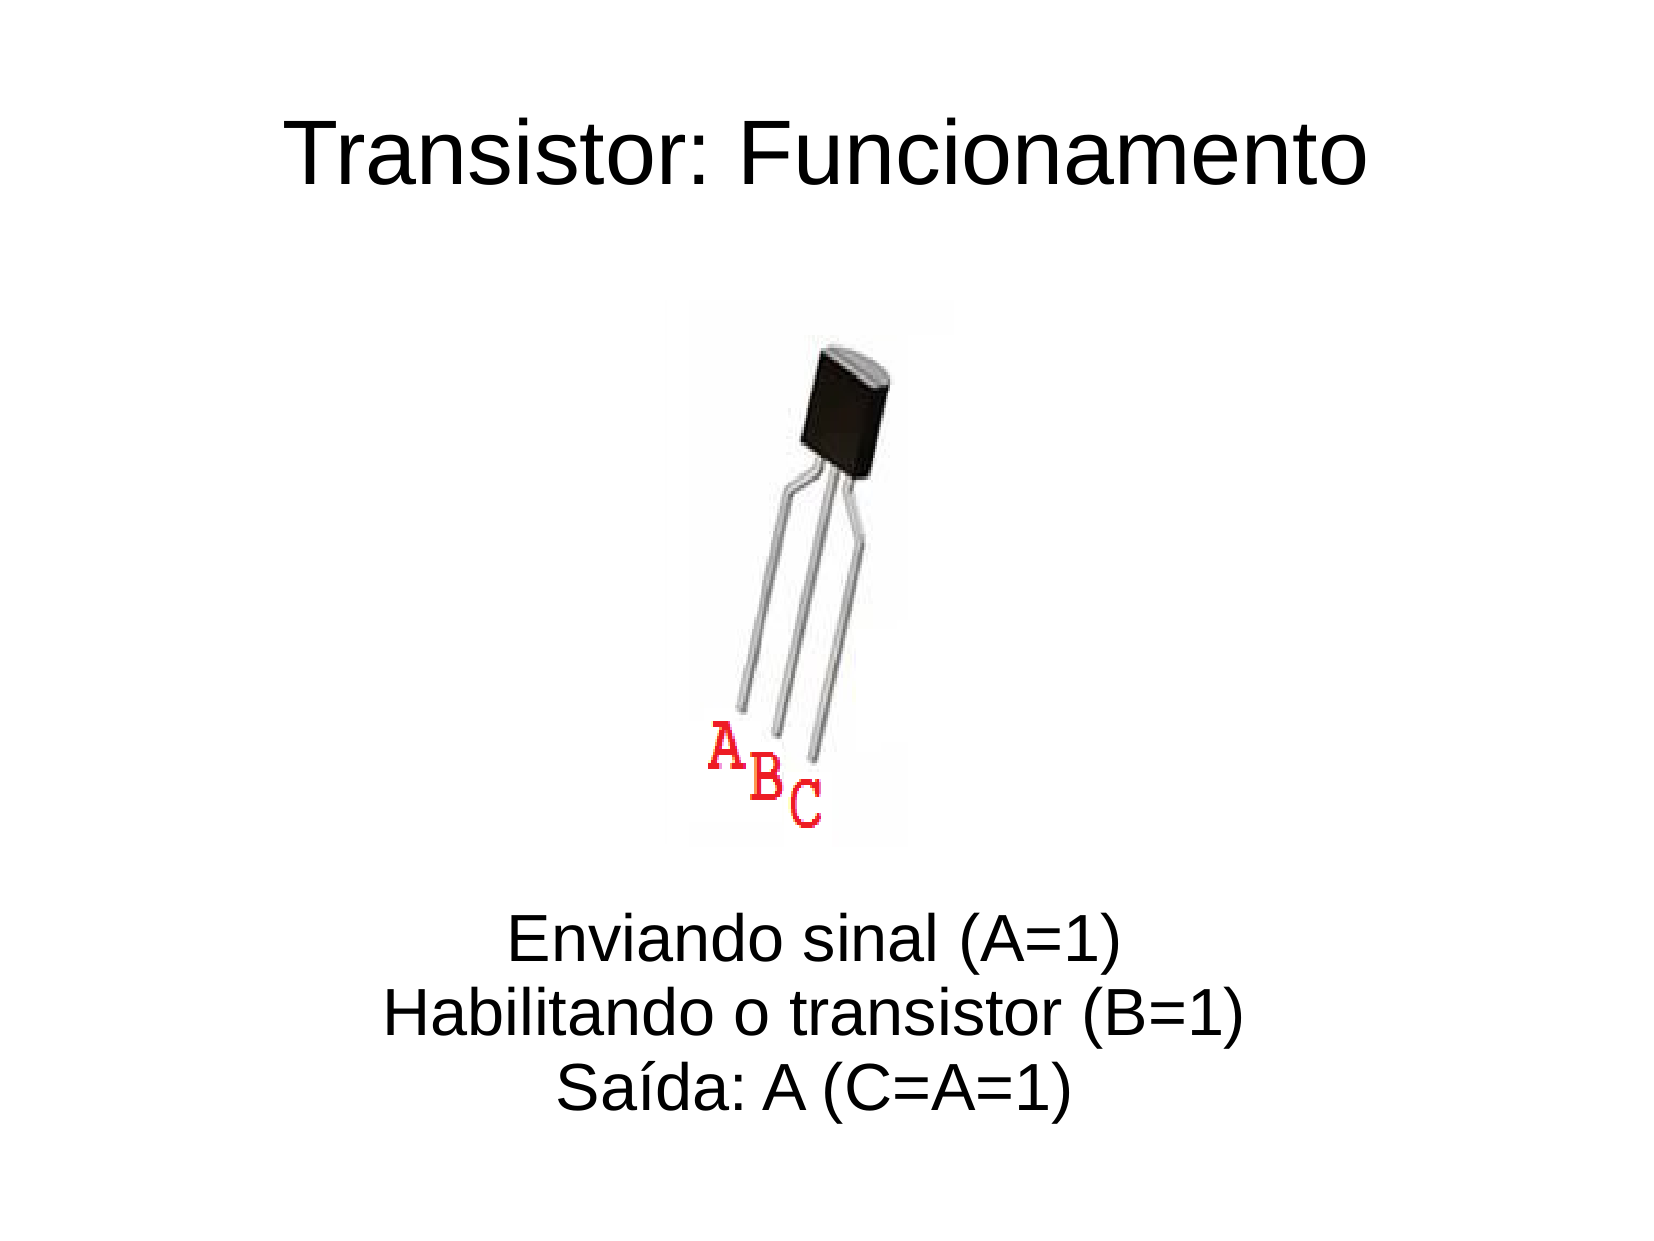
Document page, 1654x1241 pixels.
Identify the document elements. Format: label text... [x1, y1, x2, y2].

picture [665, 300, 954, 847]
subtitle Enviando sinal (A=1) Habilitando o transistor (B=1) Saída: A (C=A=1) [70, 897, 1559, 1128]
title Transistor: Funcionamento [82, 49, 1571, 257]
